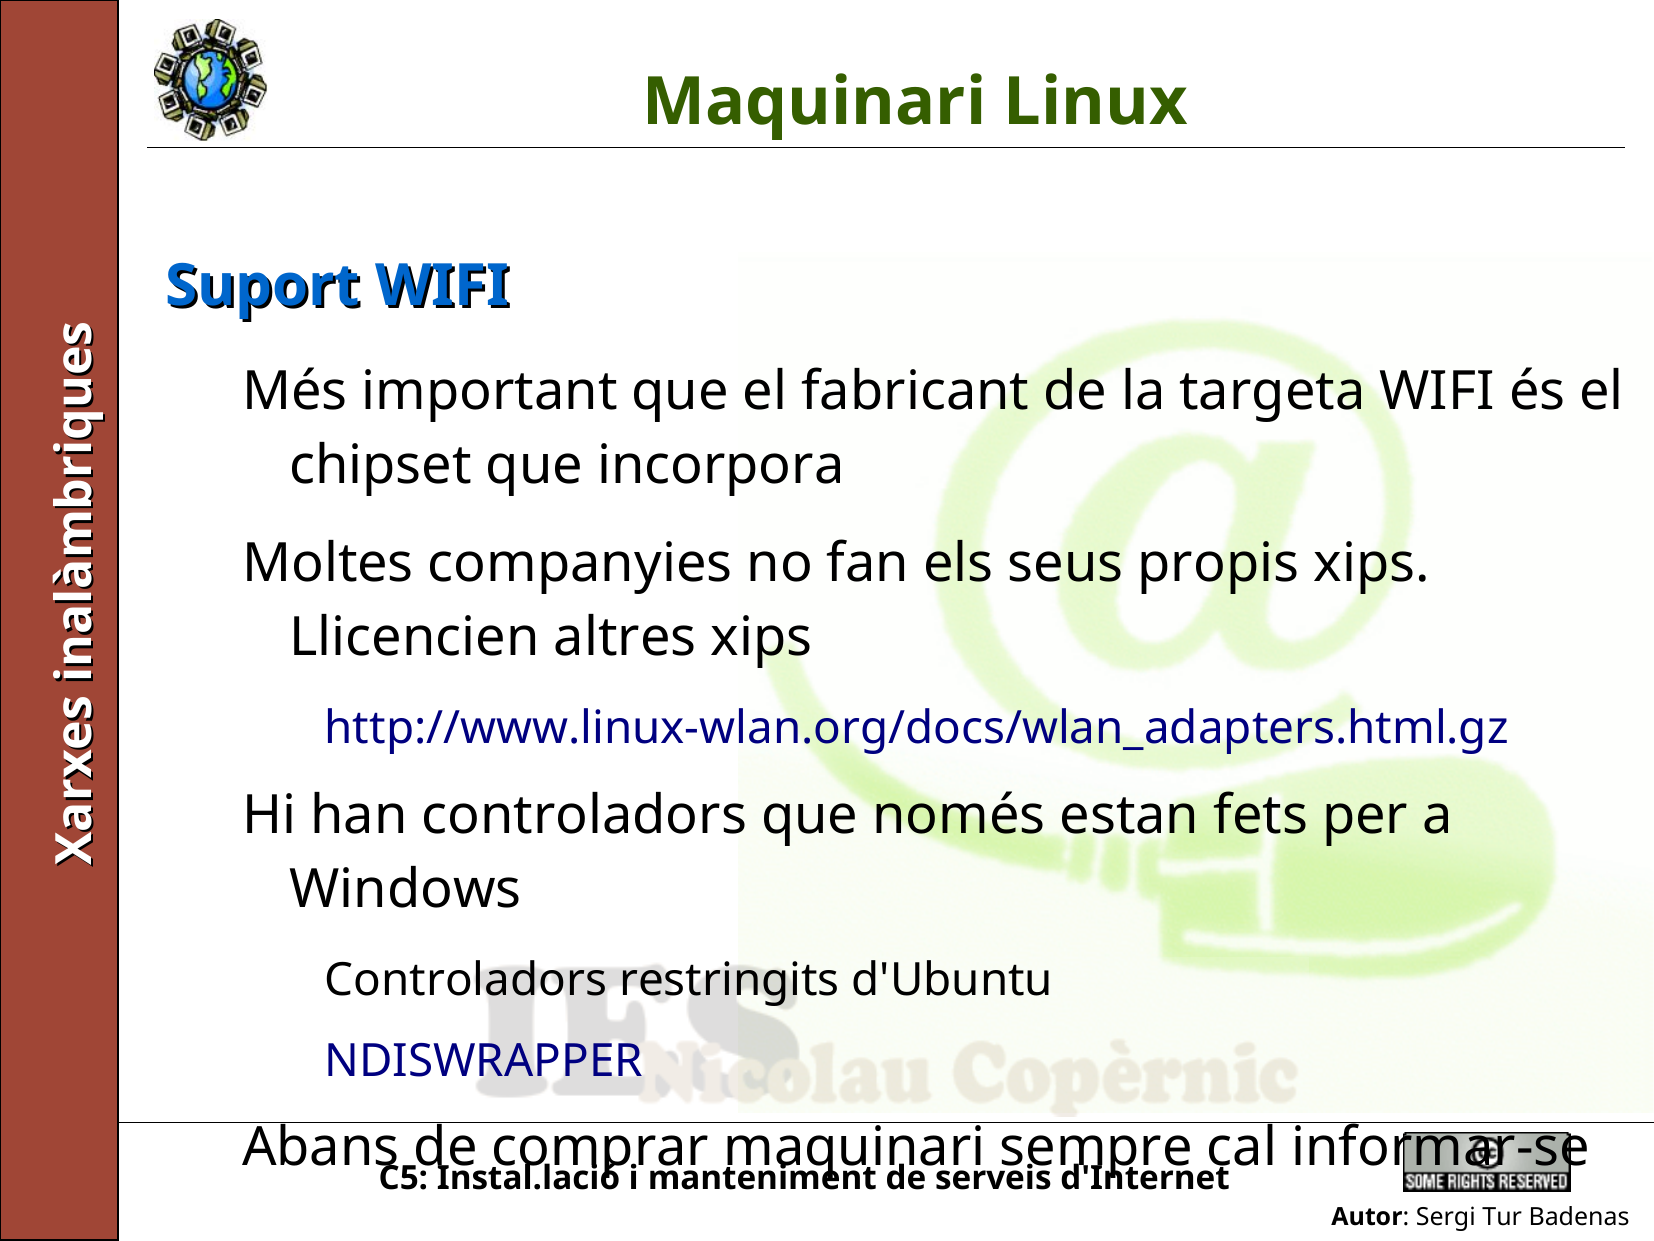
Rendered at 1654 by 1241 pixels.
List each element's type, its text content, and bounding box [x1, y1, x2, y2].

title Maquinari Linux [171, 56, 1654, 141]
picture [1403, 1132, 1571, 1192]
list Suport WIFI Més important que el fabricant de la targeta WIFI és el chipset que incorpora Moltes companyies no fan els seus propis xips. Llicencien altres xips http://www.linux-wlan.org/docs/wlan_adapters.html.gz Hi han controladors que només estan fets per a Windows Controladors restringits d'Ubuntu NDISWRAPPER Abans de comprar maquinari sempre cal informar-se [147, 242, 1636, 1078]
picture [154, 19, 268, 142]
picture [466, 252, 1654, 1117]
